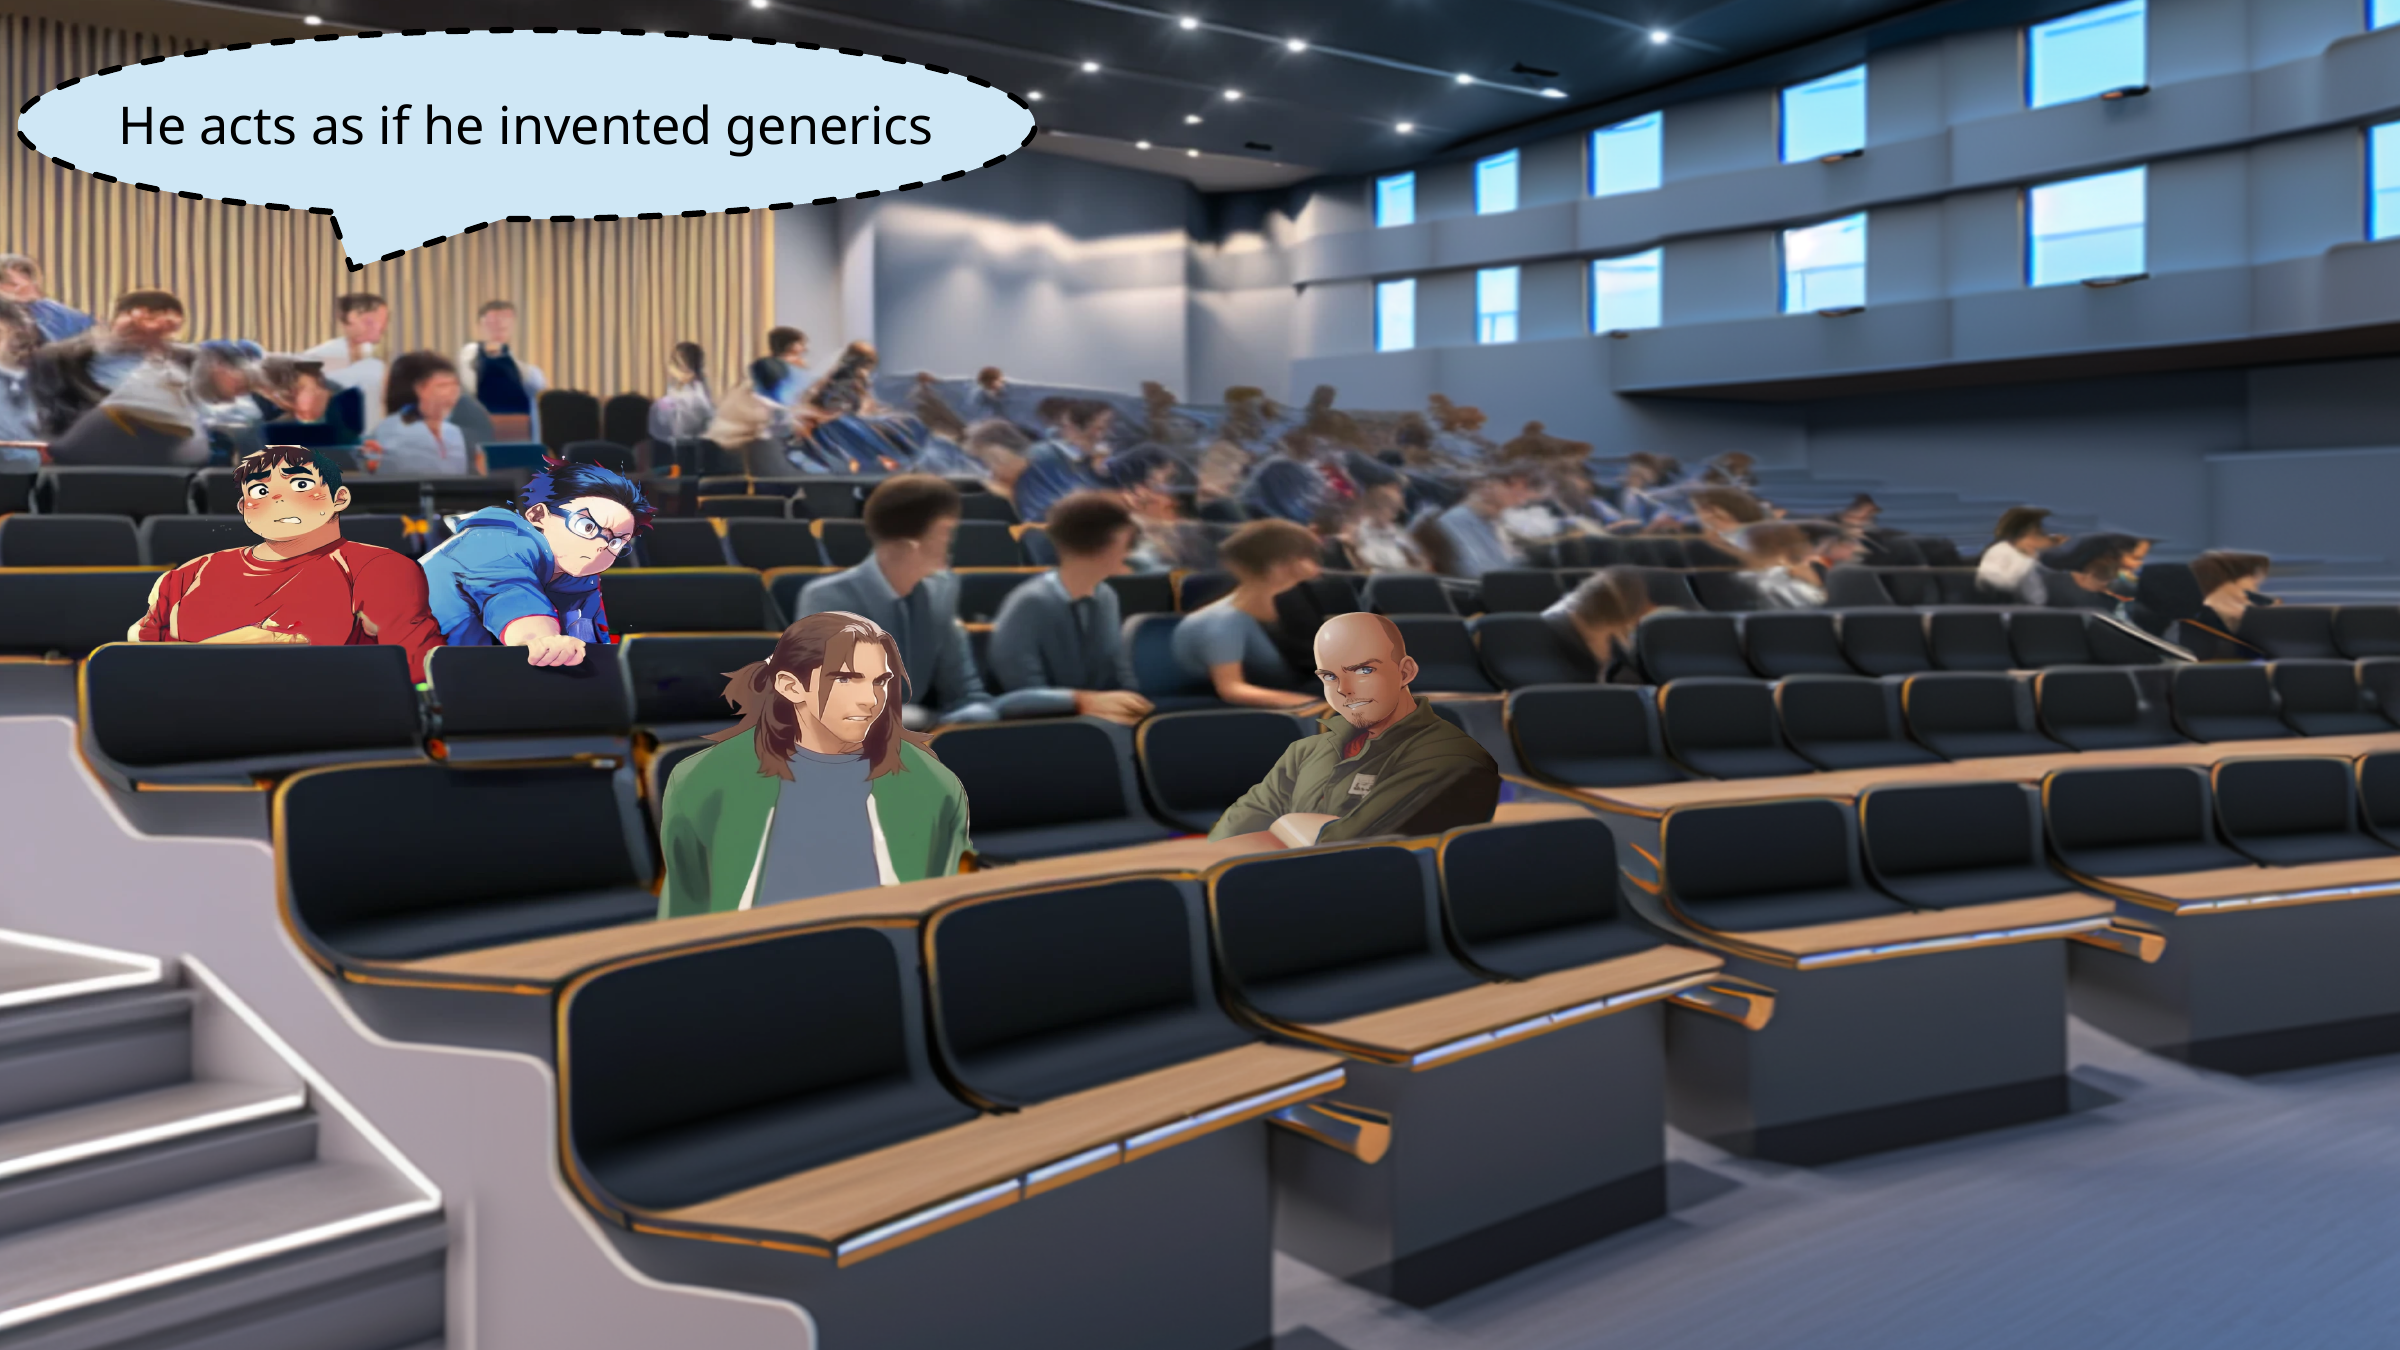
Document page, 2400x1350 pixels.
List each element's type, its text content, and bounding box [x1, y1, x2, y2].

picture [0, 0, 2400, 1350]
text_box He acts as if he invented generics [17, 29, 1036, 270]
